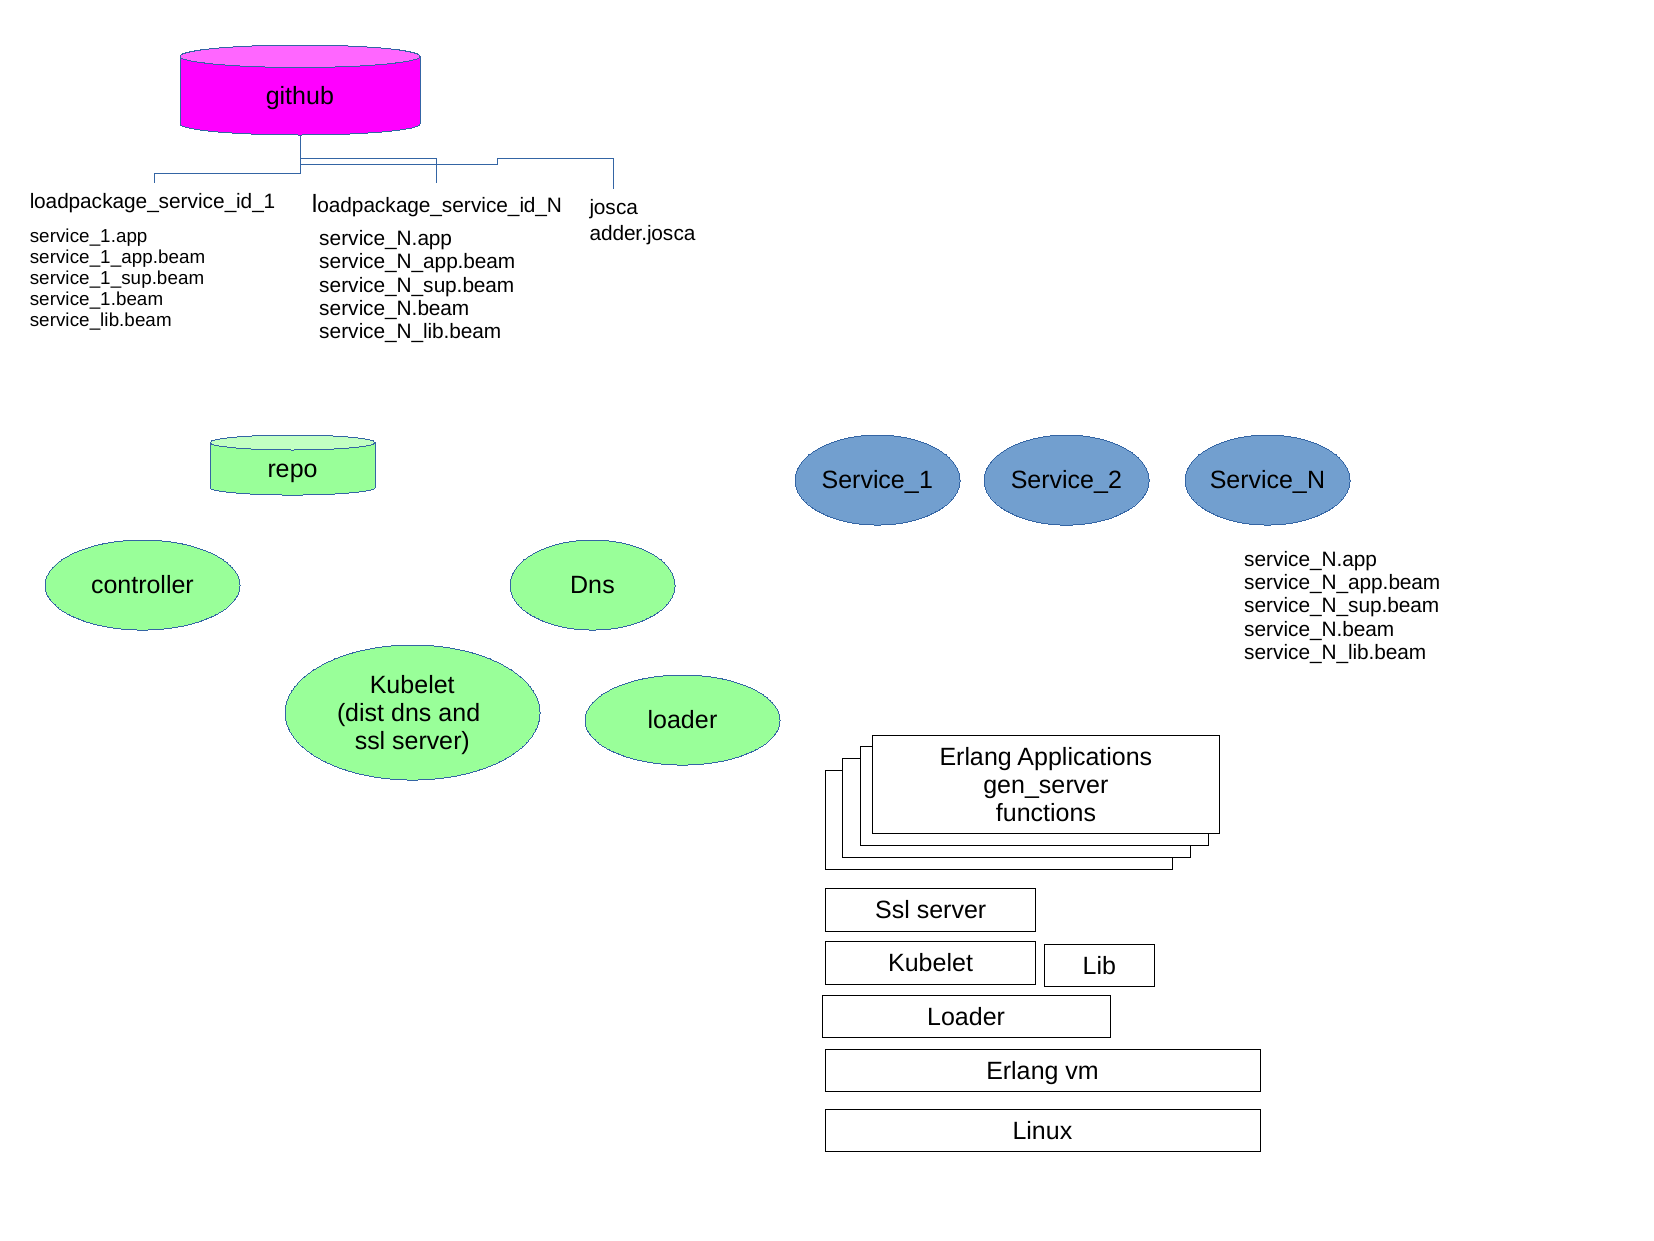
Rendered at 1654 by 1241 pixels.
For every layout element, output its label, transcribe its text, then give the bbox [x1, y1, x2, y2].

text_box Erlang vm [825, 1049, 1261, 1092]
text_box Dns [510, 540, 676, 631]
text_box Kubelet (dist dns and ssl server) [285, 645, 541, 781]
text_box repo [210, 443, 376, 496]
text_box Loader [822, 995, 1111, 1038]
text_box Erlang Applications gen_server functions [842, 758, 1191, 858]
text_box controller [45, 540, 241, 631]
text_box service_N.app service_N_app.beam service_N_sup.beam service_N.beam service_N_lib.beam [1229, 540, 1456, 672]
text_box loader [585, 675, 781, 766]
text_box Erlang Applications gen_server functions [872, 735, 1220, 834]
text_box Erlang Applications gen_server functions [825, 770, 1173, 870]
text_box service_1.app service_1_app.beam service_1_sup.beam service_1.beam service_lib.beam [15, 217, 220, 338]
text_box Kubelet [825, 941, 1036, 985]
text_box Service_N [1185, 435, 1351, 526]
text_box Lib [1044, 944, 1155, 987]
text_box service_N.app service_N_app.beam service_N_sup.beam service_N.beam service_N_lib.beam [304, 219, 531, 351]
text_box Linux [825, 1109, 1261, 1152]
text_box loadpackage_service_id_N [297, 182, 577, 226]
text_box Service_1 [795, 435, 961, 526]
text_box Service_2 [984, 435, 1150, 526]
text_box josca [574, 188, 653, 213]
text_box loadpackage_service_id_1 [15, 182, 291, 221]
text_box Ssl server [825, 888, 1036, 932]
text_box Erlang Applications gen_server functions [860, 746, 1209, 846]
text_box github [180, 57, 421, 136]
text_box adder.josca [574, 213, 801, 338]
